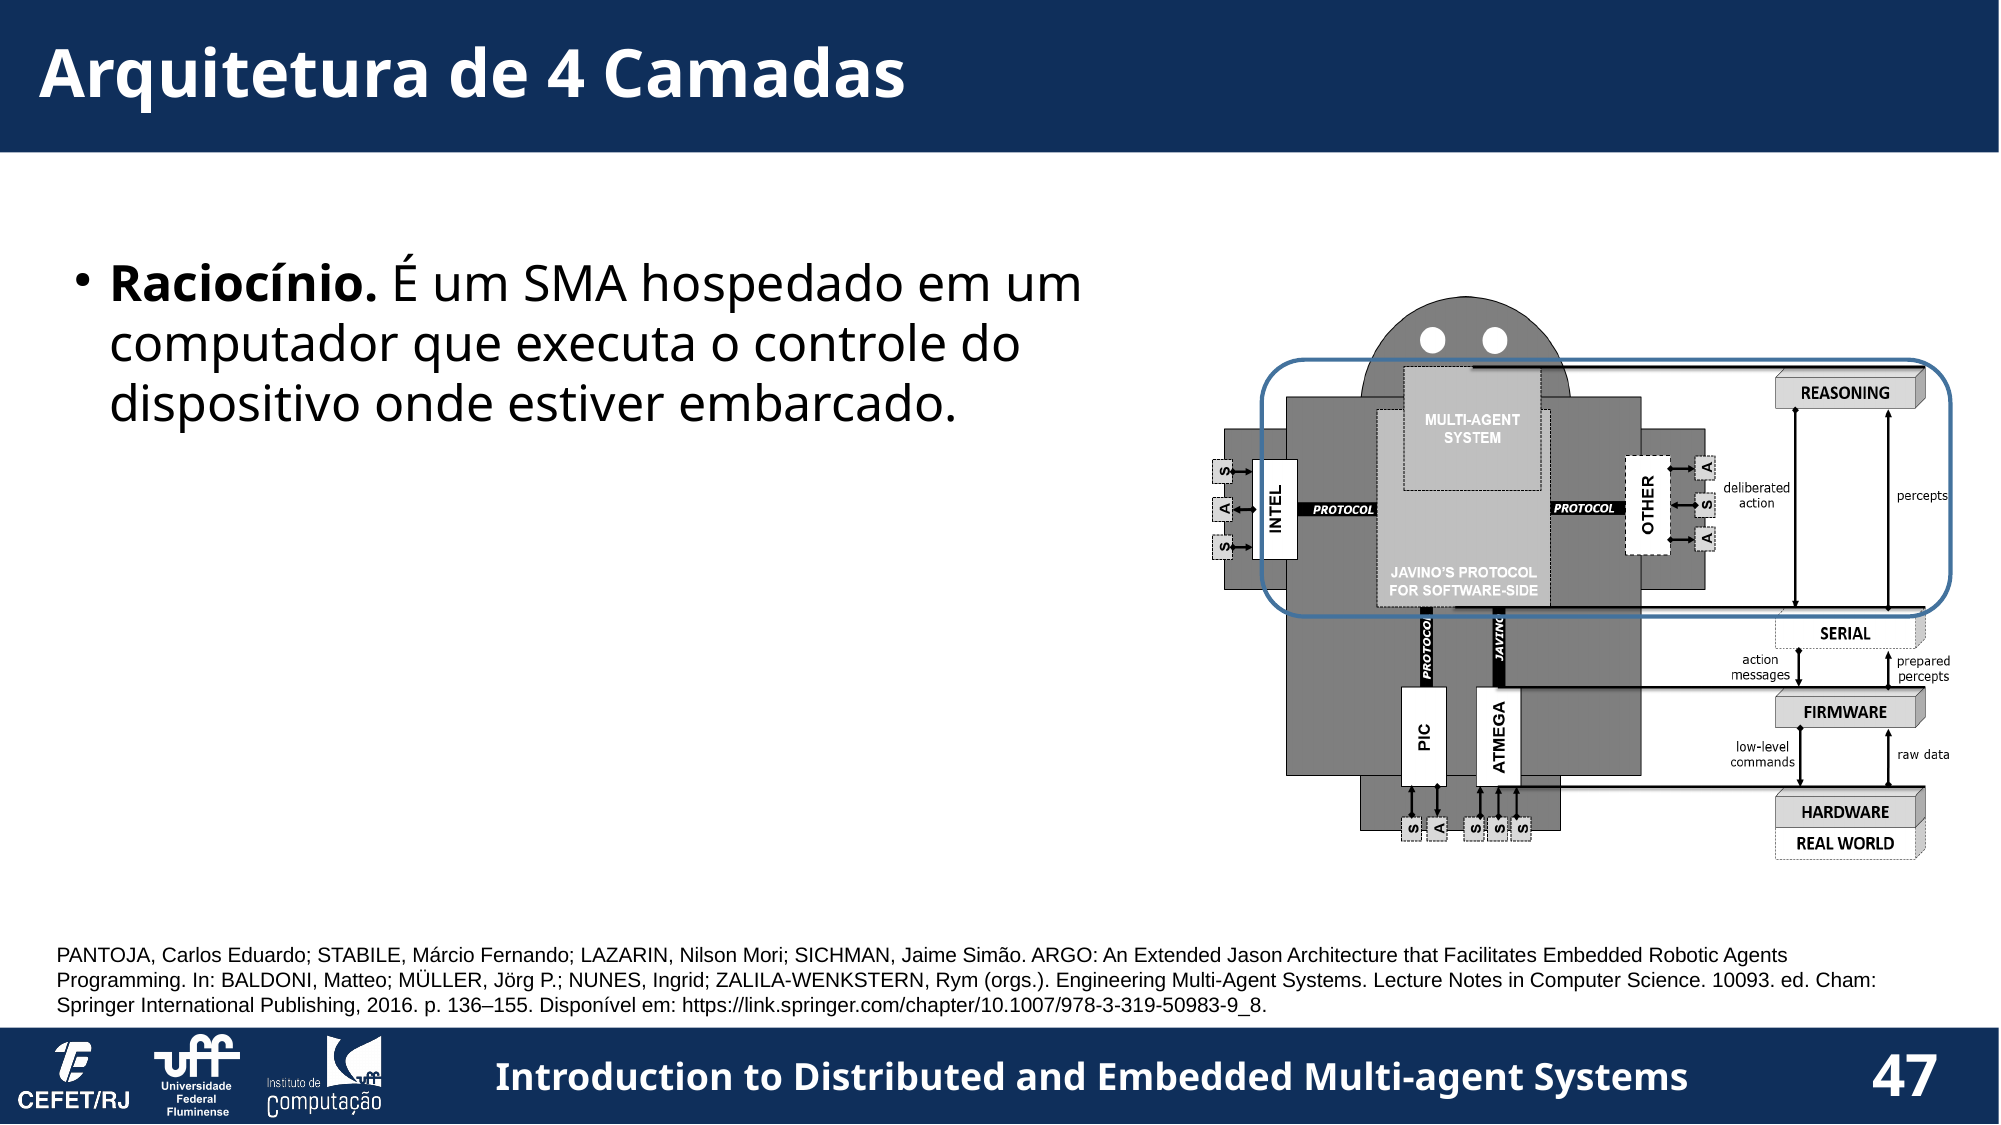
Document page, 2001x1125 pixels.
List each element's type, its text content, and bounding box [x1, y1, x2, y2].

picture [18, 1021, 129, 1125]
picture [153, 1033, 241, 1121]
text_box Arquitetura de 4 Camadas [25, 23, 1998, 116]
text_box Raciocínio. É um SMA hospedado em um computador que executa o controle do dispositivo onde estiver embarcado. [59, 243, 1170, 439]
text_box PANTOJA, Carlos Eduardo; STABILE, Márcio Fernando; LAZARIN, Nilson Mori; SICHMAN, Jaime Simão. ARGO: An Extended Jason Architecture that Facilitates Embedded Robotic Agents Programming. In: BALDONI, Matteo; MÜLLER, Jörg P.; NUNES, Ingrid; ZALILA-WENKSTERN, Rym (orgs.). Engineering Multi-Agent Systems. Lecture Notes in Computer Science. 10093. ed. Cham: Springer International Publishing, 2016. p. 136–155. Disponível em: https://link.springer.com/chapter/10.1007/978-3-319-50983-9_8. [41, 934, 1937, 1025]
picture [1211, 296, 1967, 867]
picture [265, 1033, 383, 1118]
